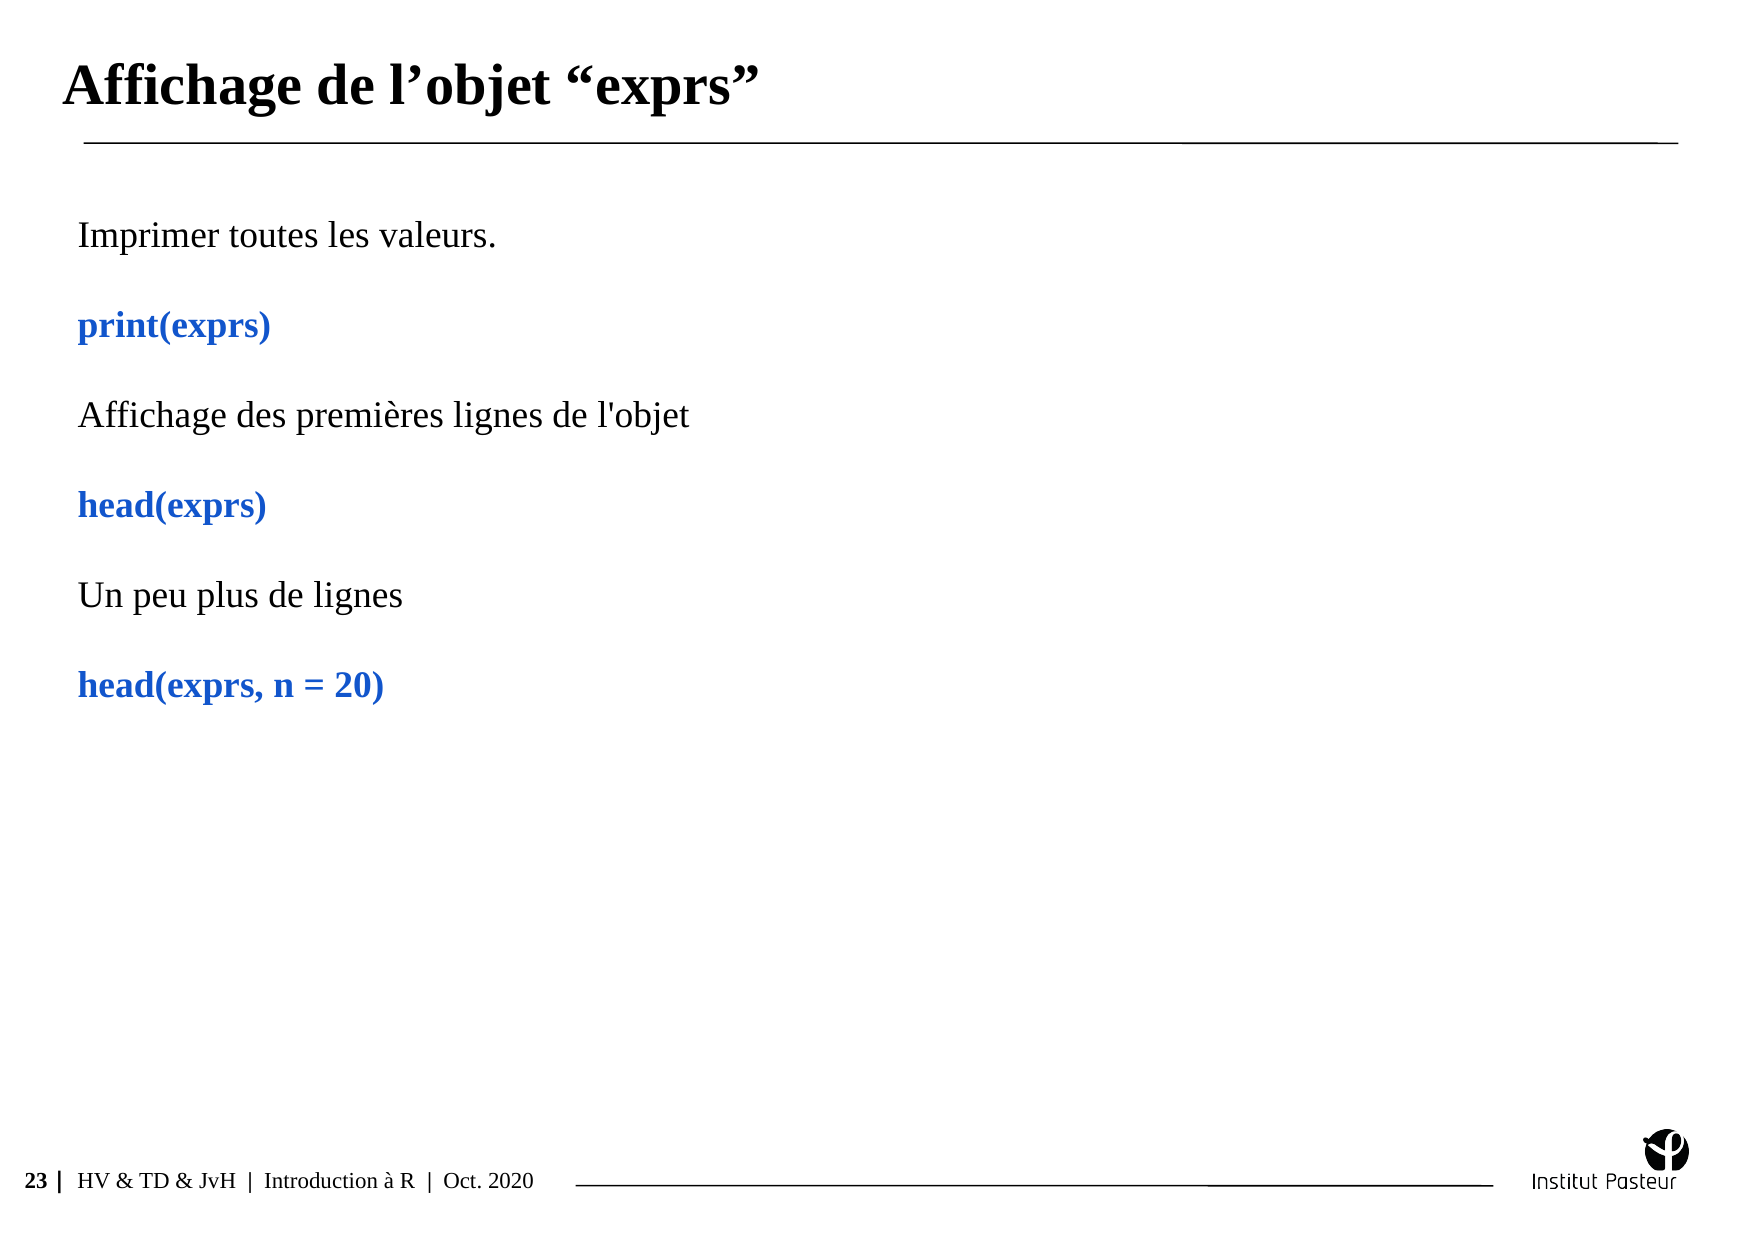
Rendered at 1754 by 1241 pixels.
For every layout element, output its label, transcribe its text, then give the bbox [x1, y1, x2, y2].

list Imprimer toutes les valeurs. print(exprs) Affichage des premières lignes de l'objet head(exprs) Un peu plus de lignes head(exprs, n = 20) [62, 194, 1692, 1152]
picture [1533, 1152, 1689, 1189]
text_box Affichage de l’objet “exprs” [62, 2, 1692, 160]
